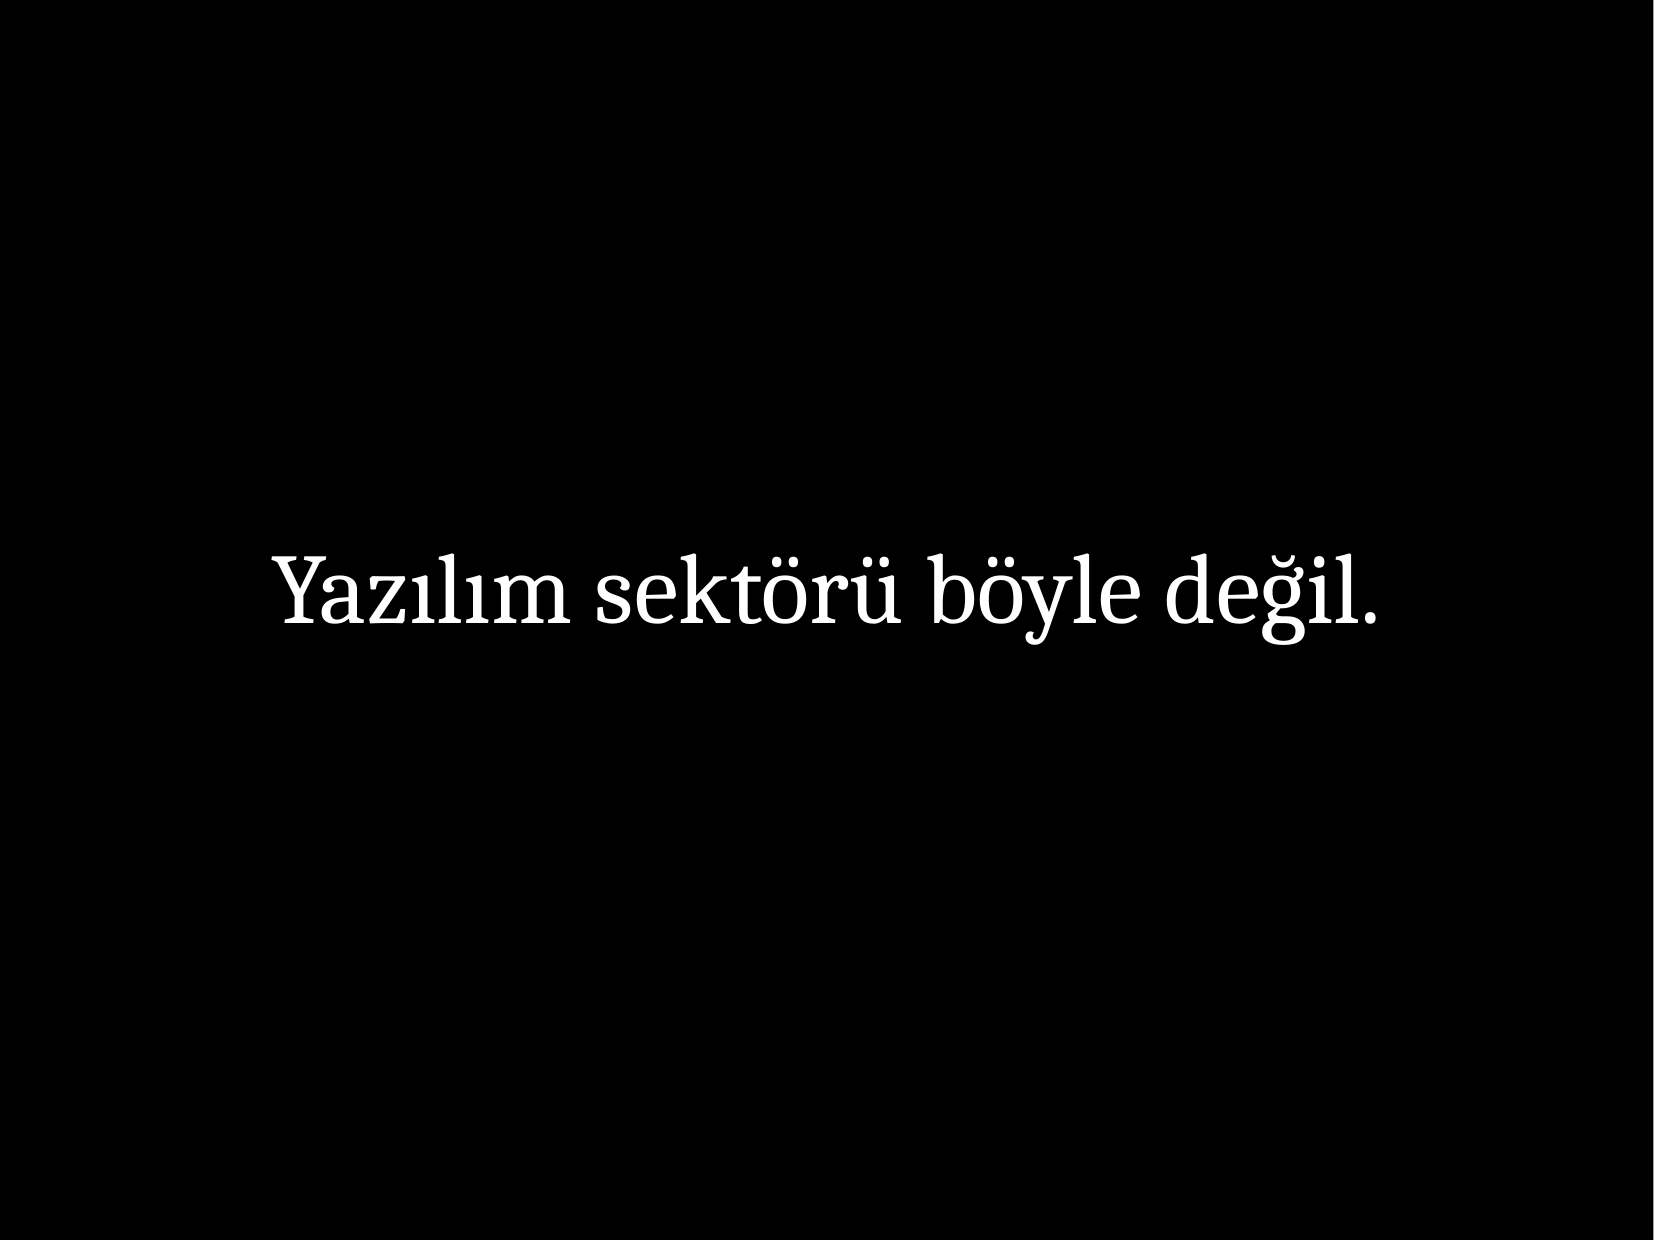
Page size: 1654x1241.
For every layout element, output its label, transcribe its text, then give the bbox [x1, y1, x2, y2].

title Yazılım sektörü böyle değil. [82, 265, 1571, 916]
